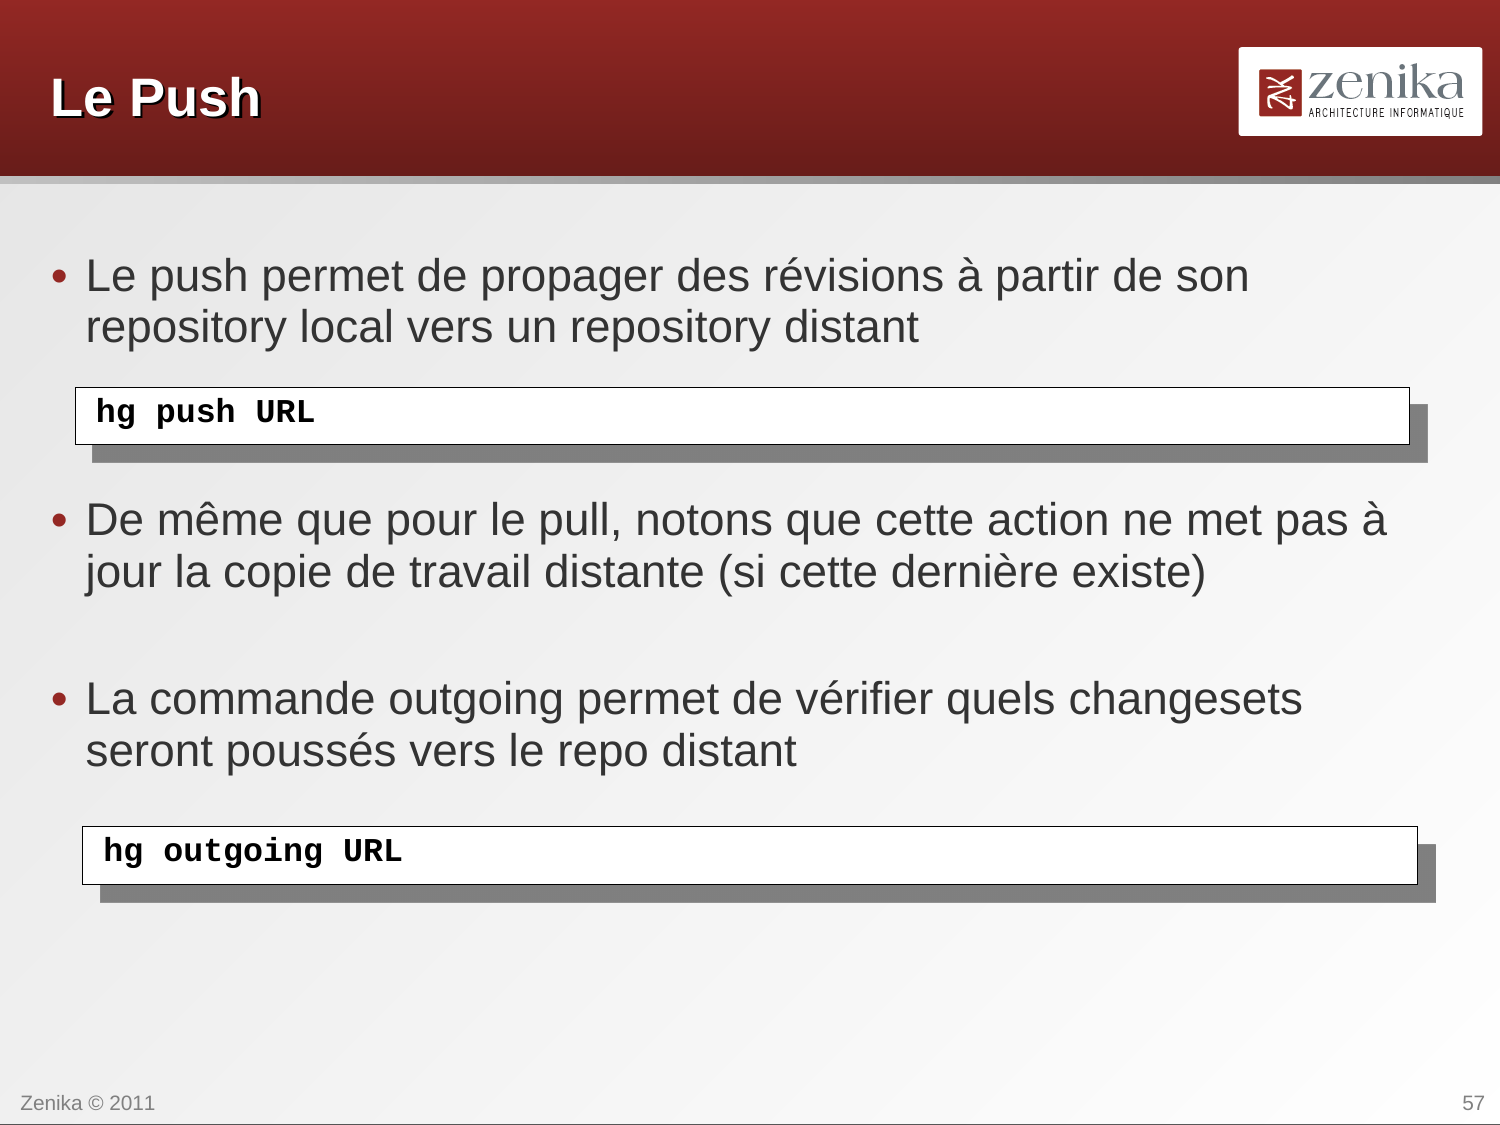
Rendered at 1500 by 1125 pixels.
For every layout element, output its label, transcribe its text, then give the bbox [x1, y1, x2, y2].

text_box hg outgoing URL [82, 826, 1418, 885]
list Le push permet de propager des révisions à partir de son repository local vers un repository distant De même que pour le pull, notons que cette action ne met pas à jour la copie de travail distante (si cette dernière existe) La commande outgoing permet de vérifier quels changesets seront poussés vers le repo distant [50, 249, 1435, 1064]
text_box hg push URL [75, 387, 1410, 445]
picture [1257, 58, 1464, 125]
title Le Push [50, 22, 1206, 172]
